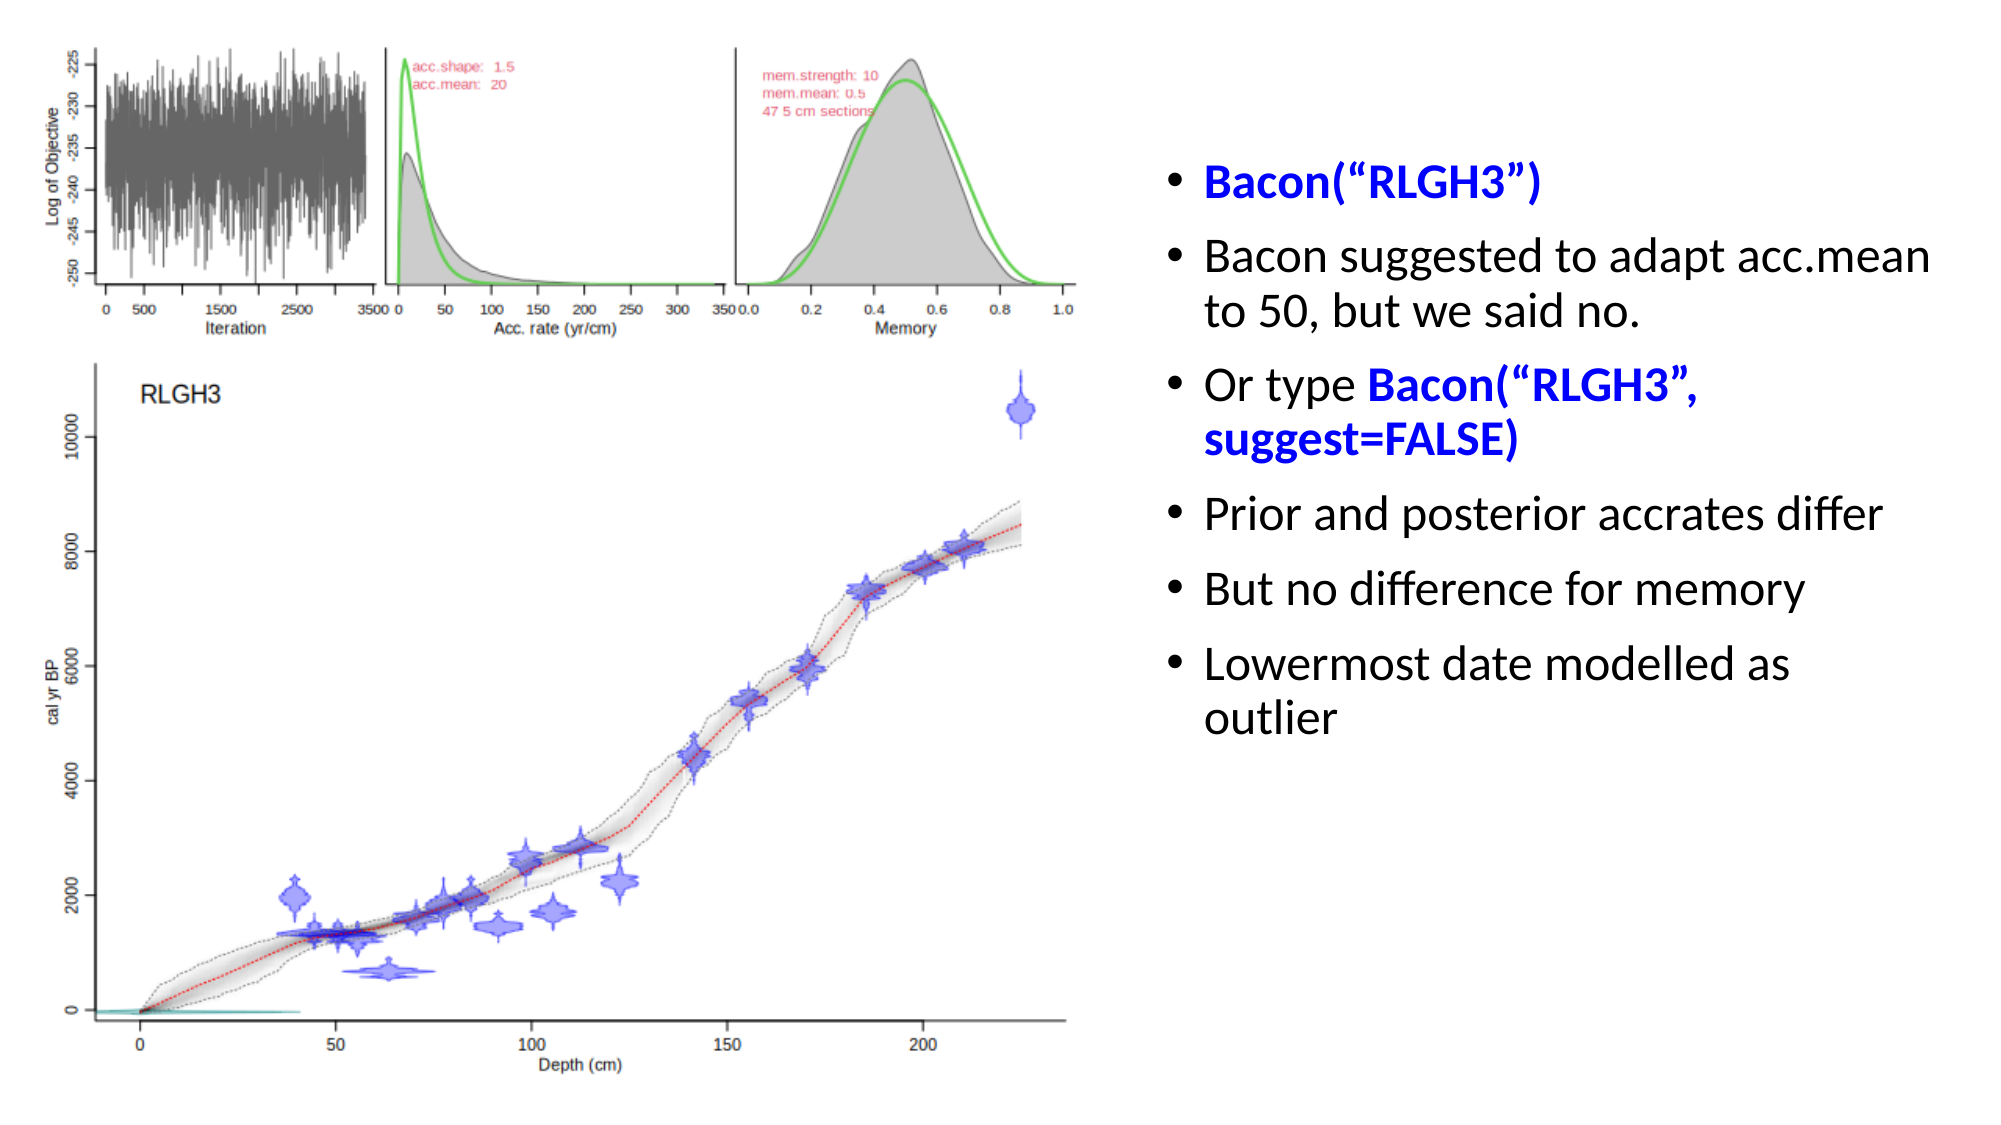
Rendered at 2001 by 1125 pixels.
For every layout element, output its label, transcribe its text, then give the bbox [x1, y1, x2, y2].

text_box Bacon(“RLGH3”) Bacon suggested to adapt acc.mean to 50, but we said no. Or type Bacon(“RLGH3”, suggest=FALSE) Prior and posterior accrates differ But no difference for memory Lowermost date modelled as outlier [1151, 147, 1949, 1043]
picture [41, 35, 1081, 1079]
